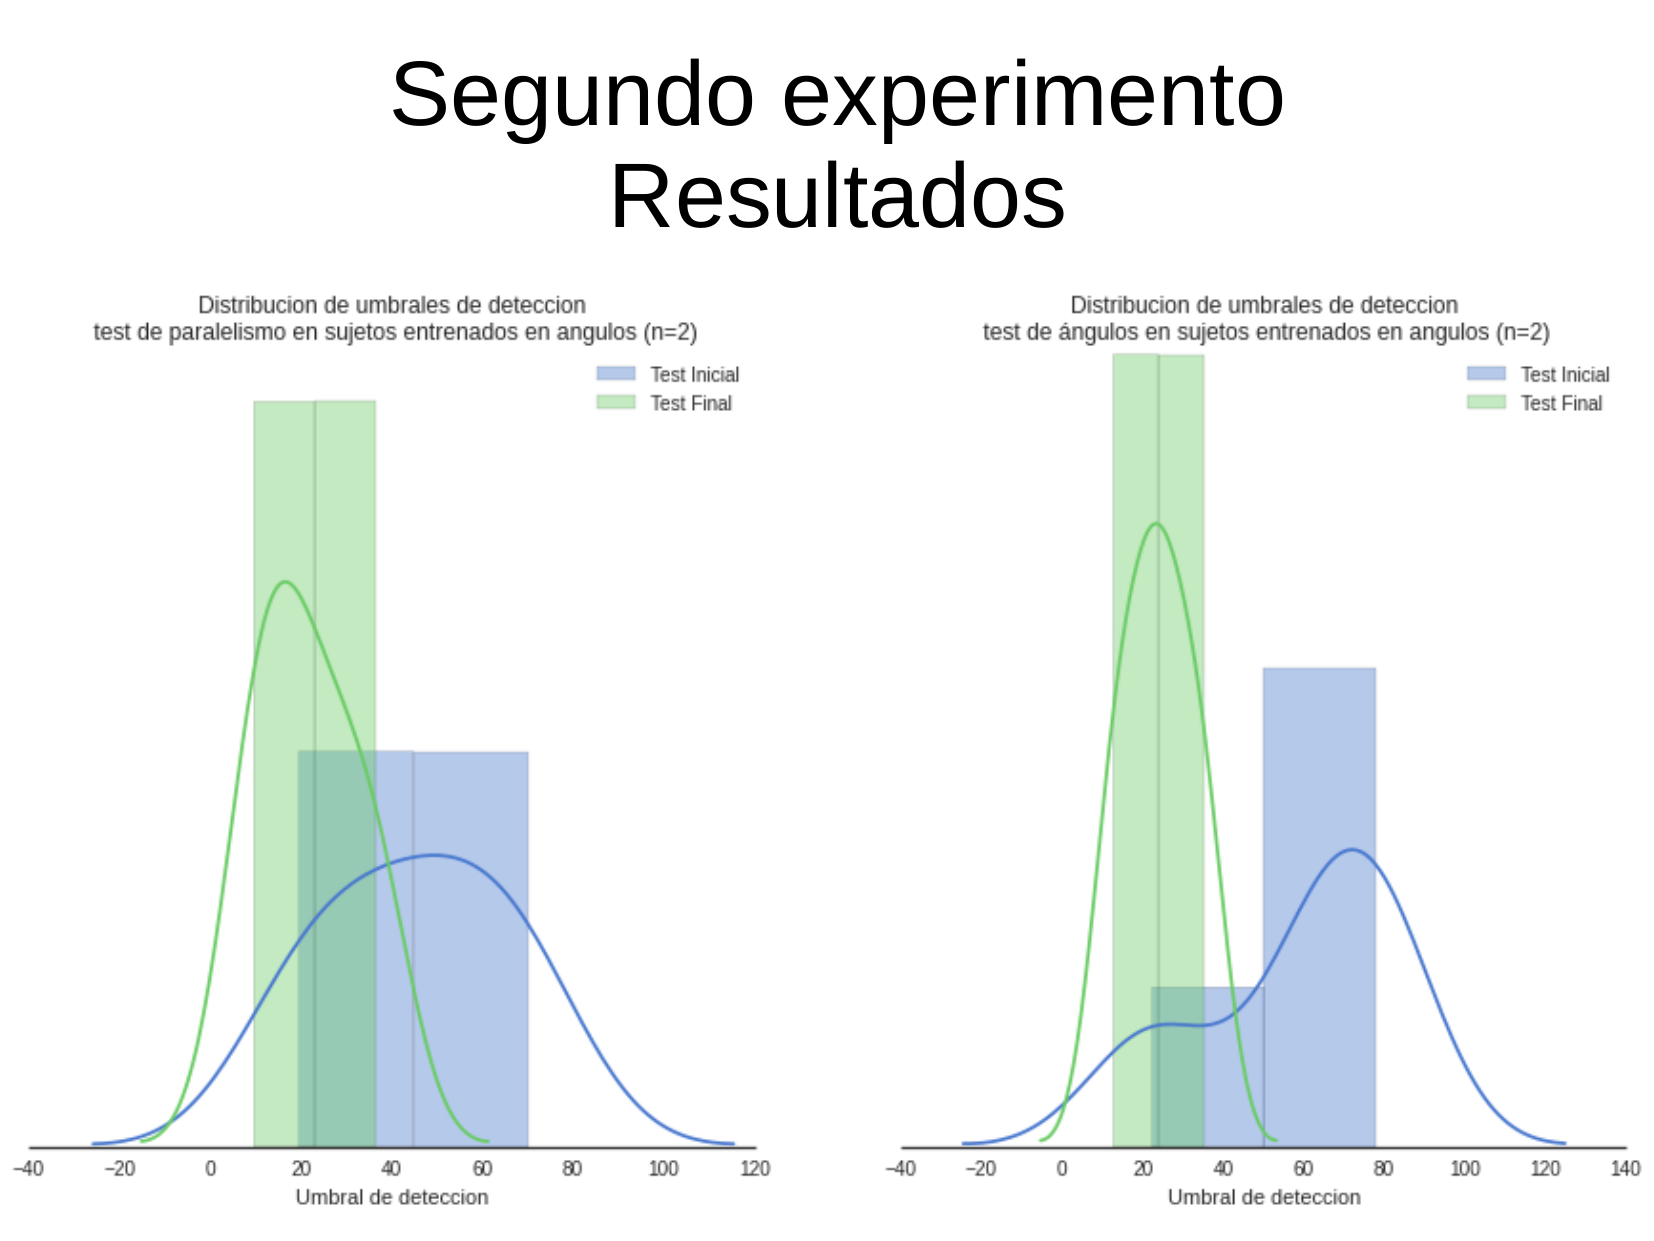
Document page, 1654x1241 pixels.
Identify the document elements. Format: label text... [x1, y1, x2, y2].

picture [0, 283, 1654, 1222]
title Segundo experimento Resultados [94, 40, 1583, 249]
